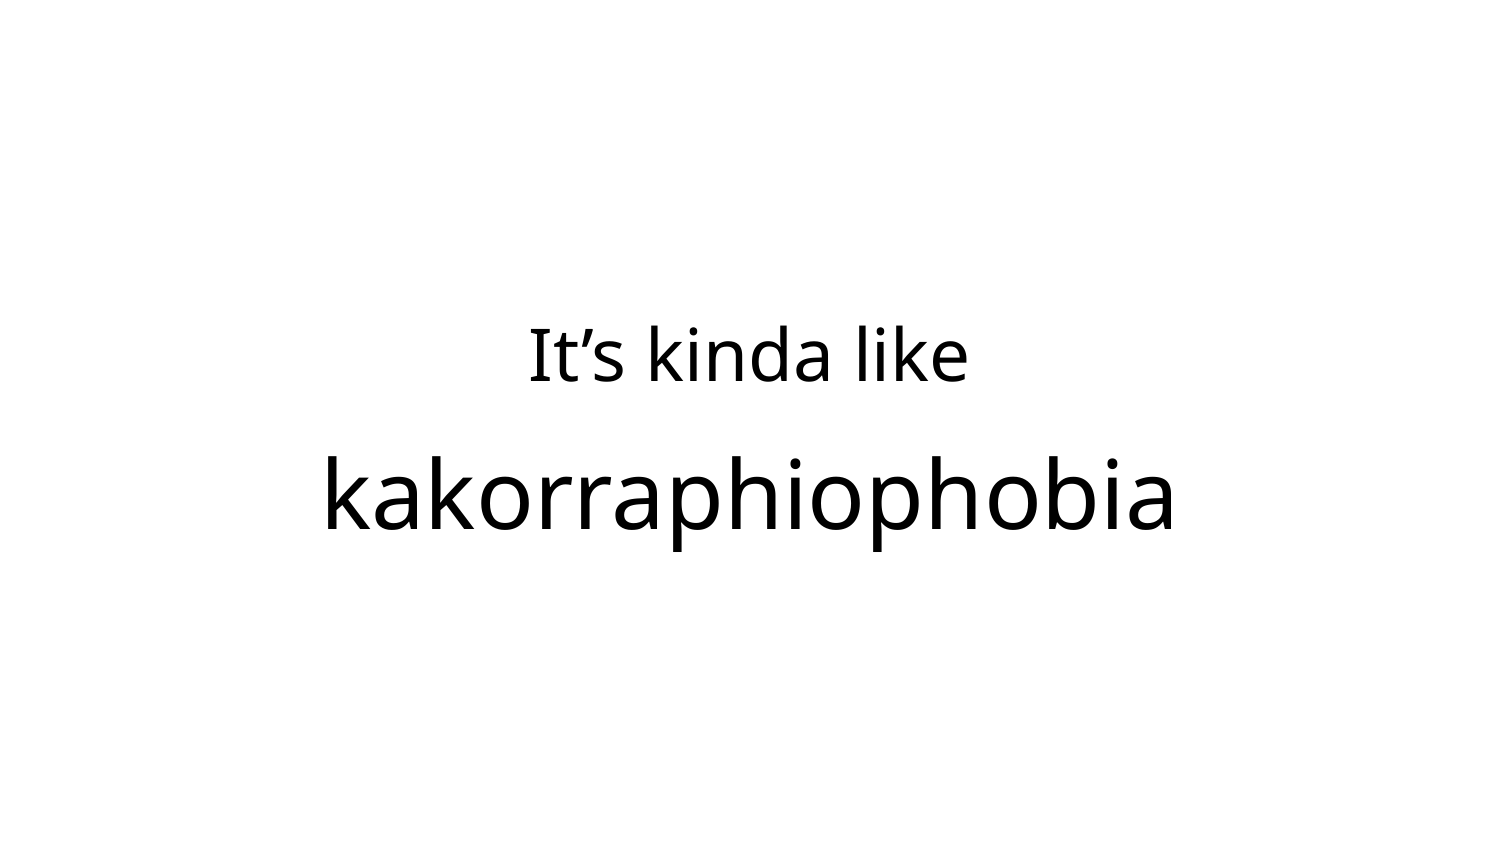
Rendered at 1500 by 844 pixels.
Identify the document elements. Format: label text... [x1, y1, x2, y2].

text_box It’s kinda like kakorraphiophobia [0, 0, 1500, 844]
